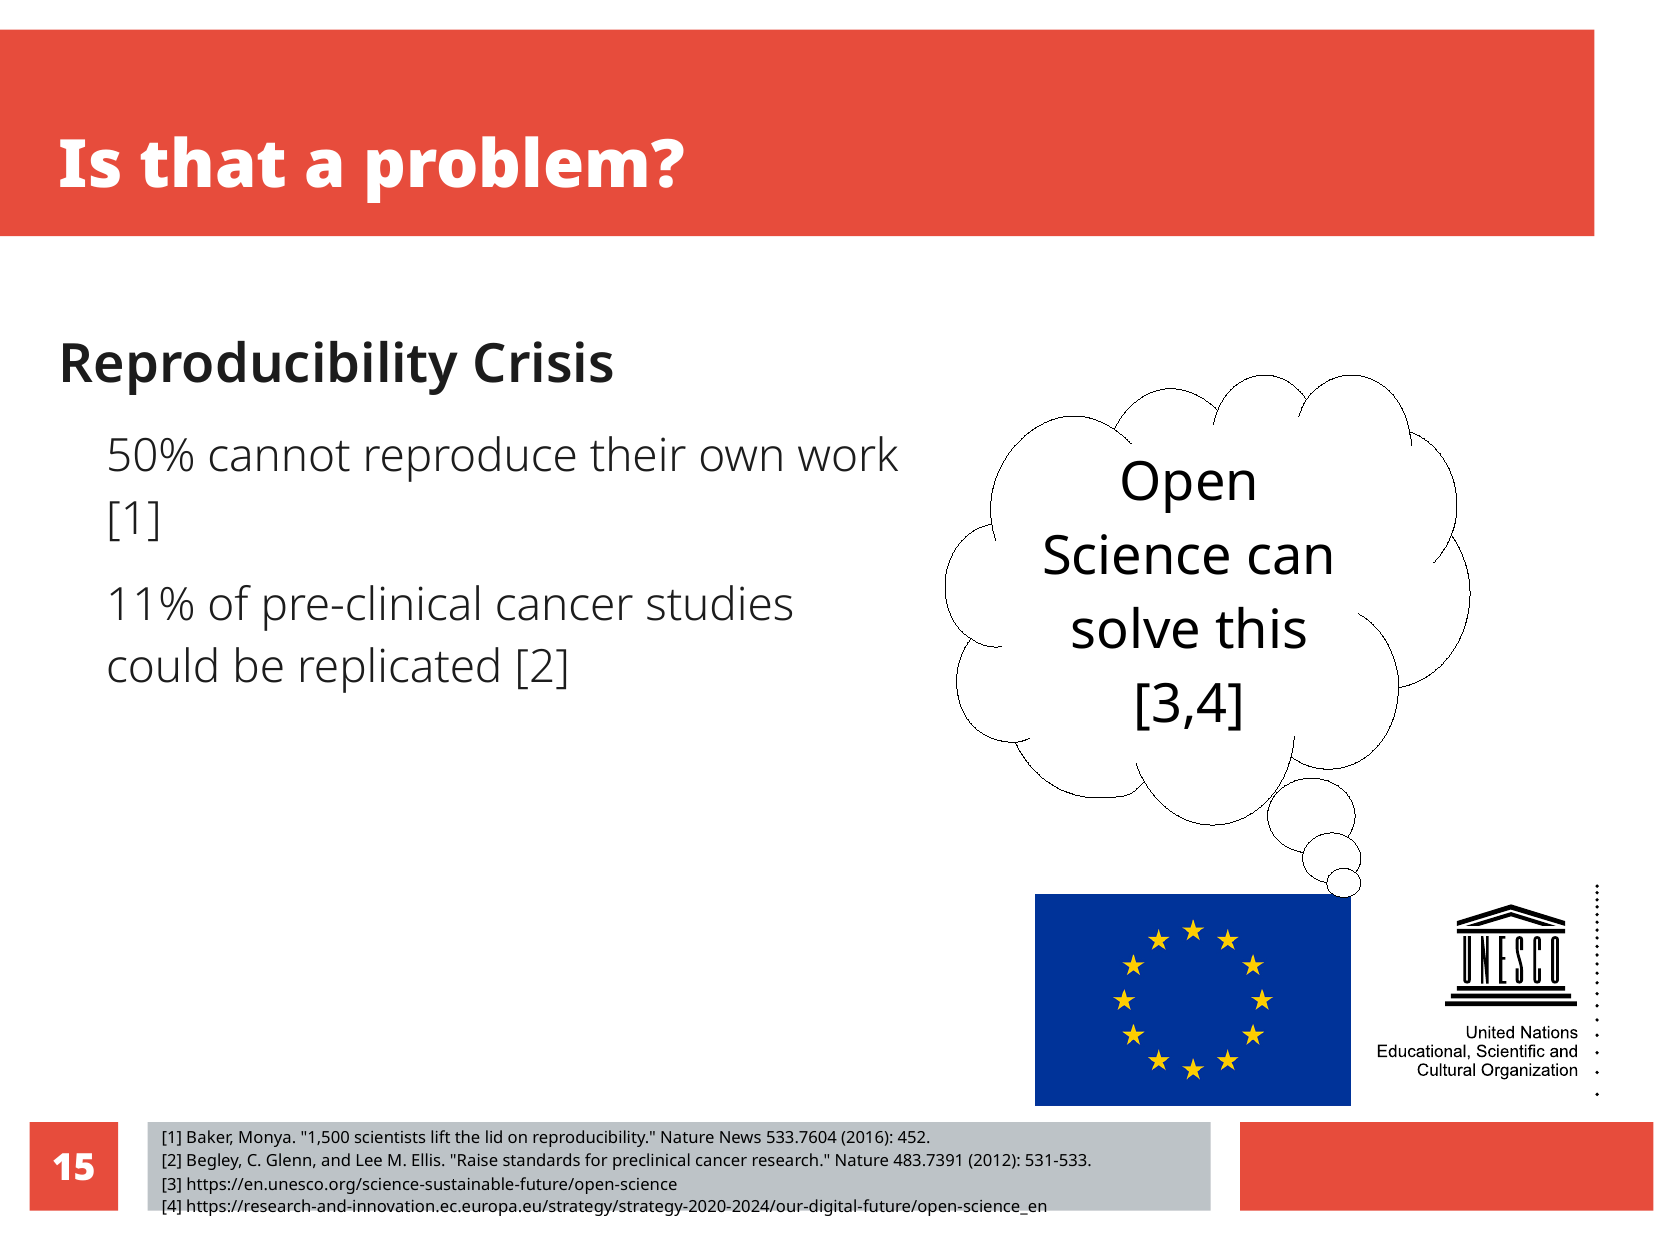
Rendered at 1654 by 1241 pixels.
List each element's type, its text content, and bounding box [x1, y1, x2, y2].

picture [1035, 894, 1351, 1106]
text_box [1] Baker, Monya. "1,500 scientists lift the lid on reproducibility." Nature News 533.7604 (2016): 452. [2] Begley, C. Glenn, and Lee M. Ellis. "Raise standards for preclinical cancer research." Nature 483.7391 (2012): 531-533. [3] https://en.unesco.org/science-sustainable-future/open-science [4] https://research-and-innovation.ec.europa.eu/strategy/strategy-2020-2024/our-digital-future/open-science_en [146, 1118, 1216, 1231]
title Is that a problem? [59, 59, 1595, 207]
text_box Open Science can solve this [3,4] [945, 375, 1471, 898]
list Reproducibility Crisis 50% cannot reproduce their own work [1] 11% of pre-clinical cancer studies could be replicated [2] [59, 324, 901, 1093]
picture [1366, 860, 1636, 1111]
